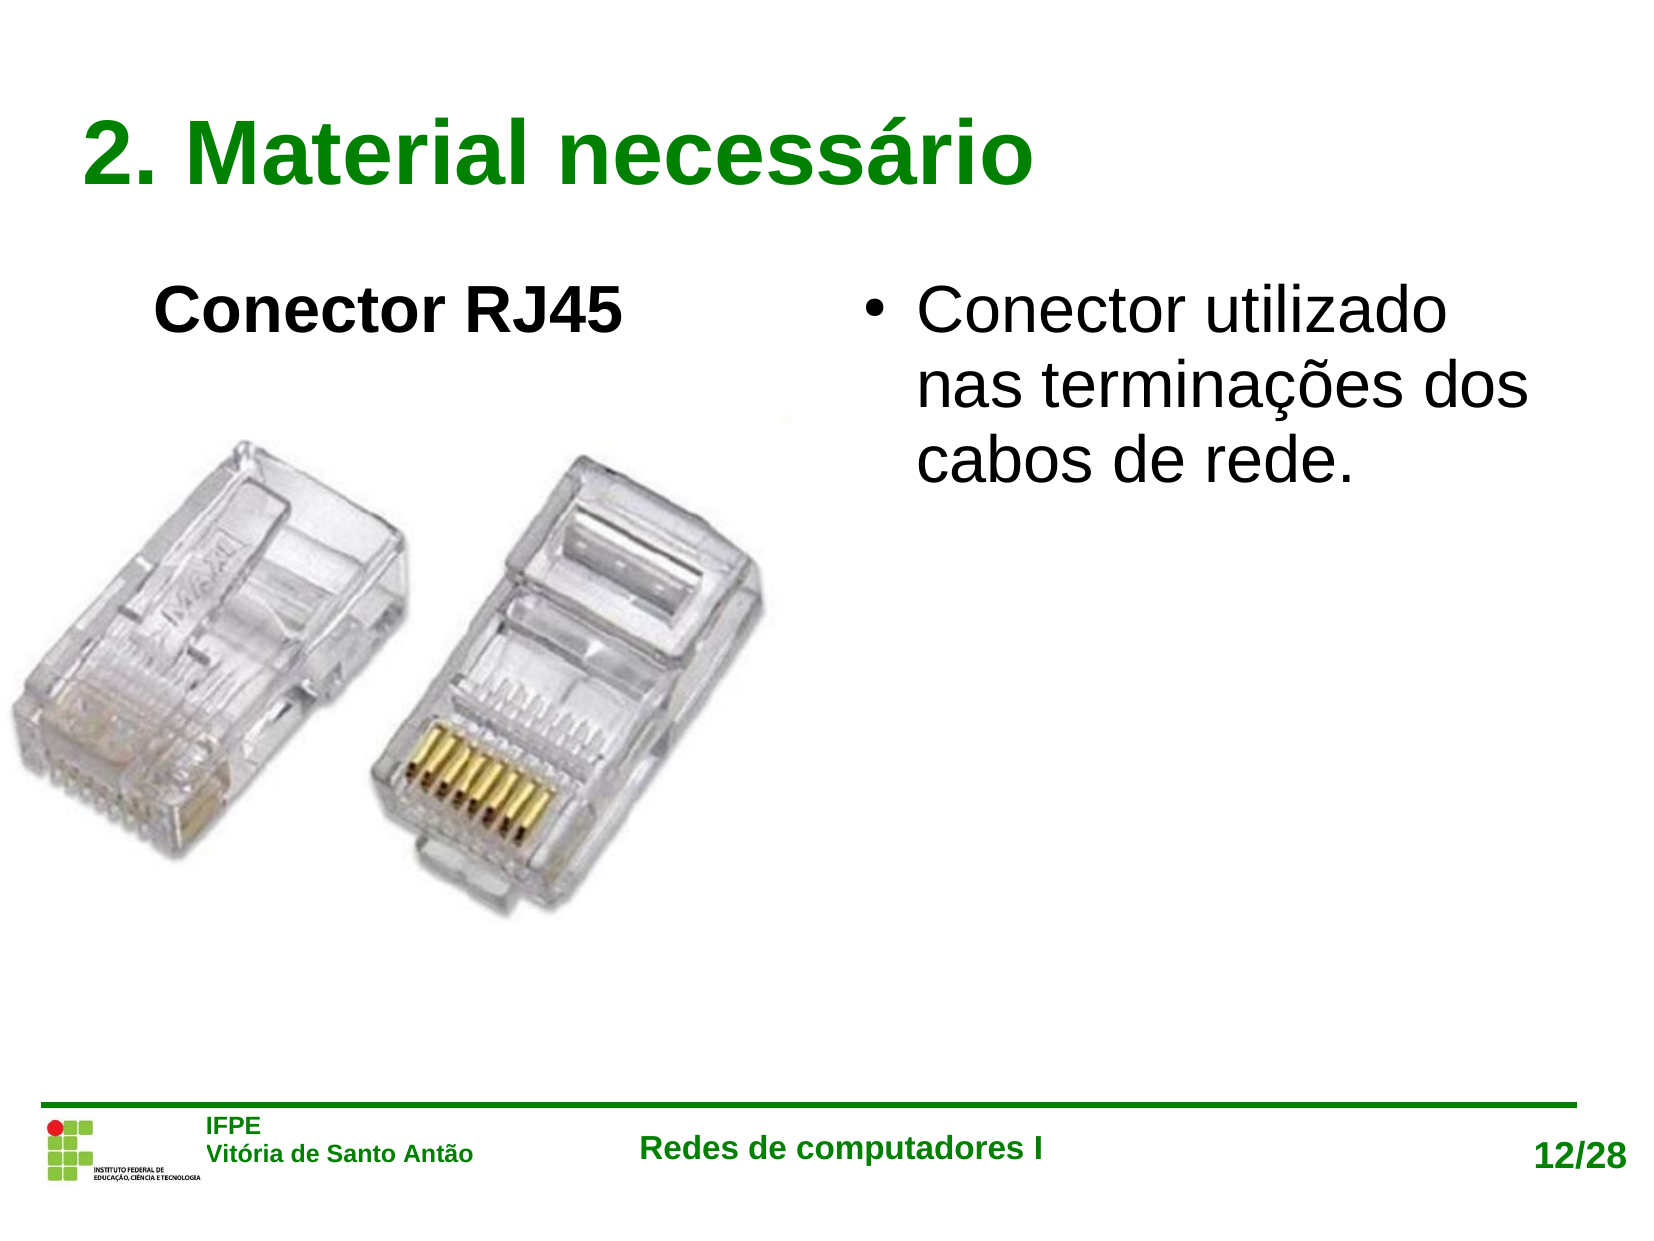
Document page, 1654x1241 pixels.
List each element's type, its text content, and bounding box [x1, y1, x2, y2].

list Conector RJ45 [82, 272, 809, 663]
list Conector utilizado nas terminações dos cabos de rede. [845, 272, 1572, 1091]
picture [0, 413, 795, 945]
title 2. Material necessário [82, 49, 1571, 257]
picture [39, 1111, 207, 1191]
